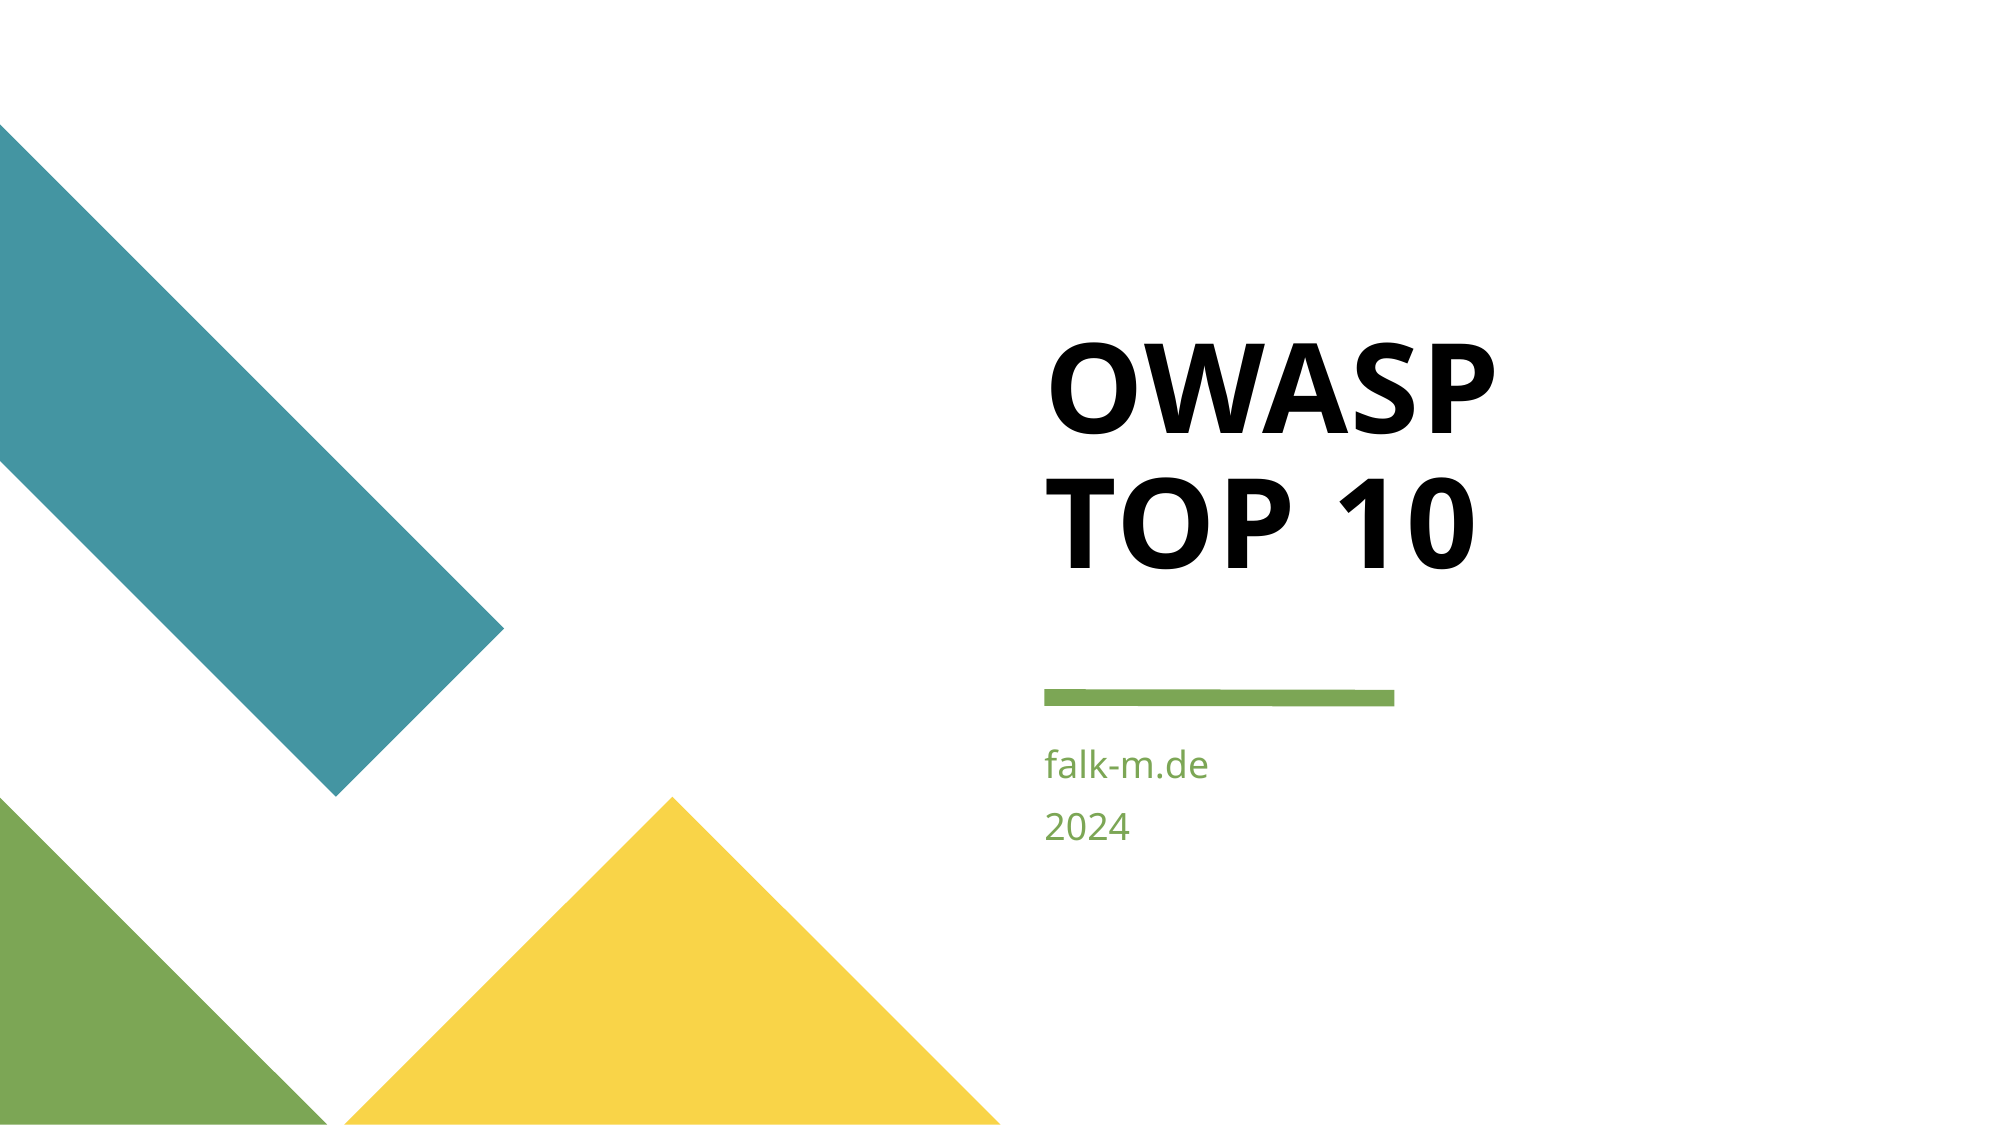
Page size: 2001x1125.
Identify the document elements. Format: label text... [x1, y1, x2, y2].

list falk-m.de 2024 [1044, 746, 1946, 903]
title OWASP TOP 10 [1044, 347, 1946, 596]
